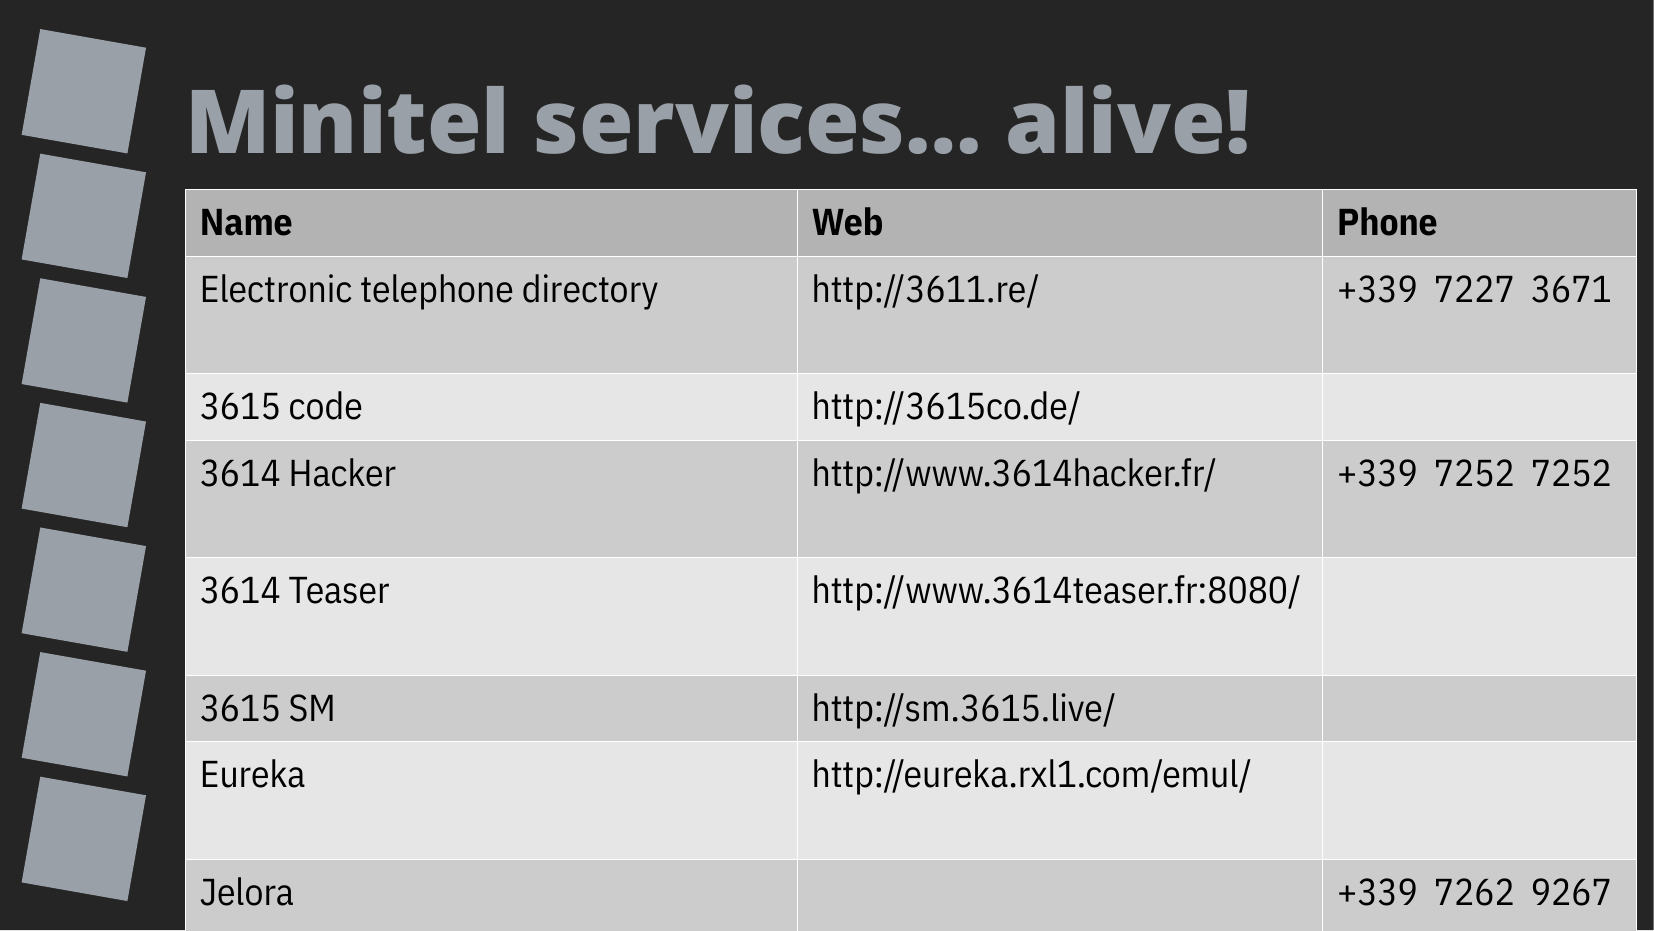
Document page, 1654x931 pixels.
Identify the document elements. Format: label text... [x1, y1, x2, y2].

table_cell 3615 SM [186, 676, 797, 741]
table_cell [798, 860, 1322, 931]
table_cell [1323, 558, 1636, 675]
table_header Name [186, 190, 797, 256]
table_cell +339 7252 7252 [1323, 441, 1636, 557]
table_cell [1323, 374, 1636, 440]
table_cell +339 7227 3671 [1323, 257, 1636, 373]
table_cell Jelora [186, 860, 797, 931]
table_cell http://3611.re/ [798, 257, 1322, 373]
table_cell +339 7262 9267 [1323, 860, 1636, 931]
table_cell Electronic telephone directory [186, 257, 797, 373]
table_cell http://sm.3615.live/ [798, 676, 1322, 741]
table_cell http://www.3614teaser.fr:8080/ [798, 558, 1322, 675]
table_header Web [798, 190, 1322, 256]
table_cell [1323, 742, 1636, 859]
table_cell http://www.3614hacker.fr/ [798, 441, 1322, 557]
title Minitel services… alive! [184, 59, 1654, 154]
table_header Phone [1323, 190, 1636, 256]
table_cell 3615 code [186, 374, 797, 440]
table_cell http://eureka.rxl1.com/emul/ [798, 742, 1322, 859]
table_cell Eureka [186, 742, 797, 859]
table_cell http://3615co.de/ [798, 374, 1322, 440]
table_cell 3614 Hacker [186, 441, 797, 557]
table_cell [1323, 676, 1636, 741]
table_cell 3614 Teaser [186, 558, 797, 675]
